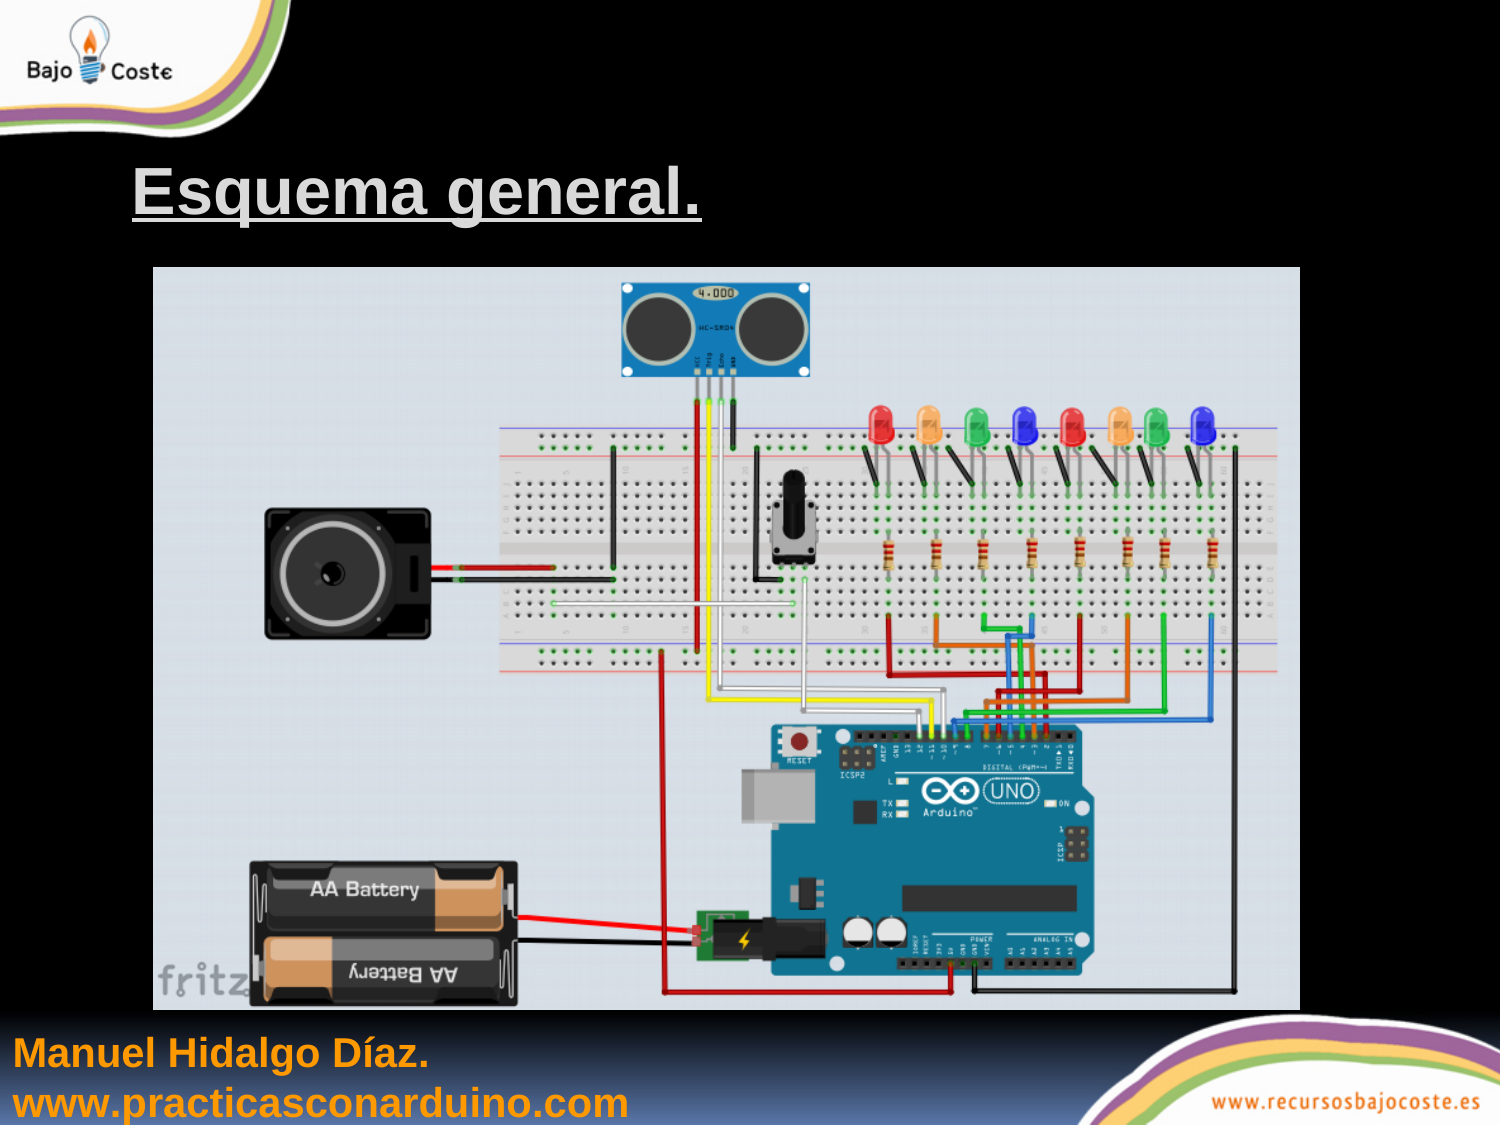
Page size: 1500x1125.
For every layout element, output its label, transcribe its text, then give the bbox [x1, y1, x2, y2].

text_box Esquema general. [117, 140, 1416, 902]
picture [0, 0, 1500, 1125]
text_box Manuel Hidalgo Díaz. www.practicasconarduino.com [0, 1017, 683, 1125]
